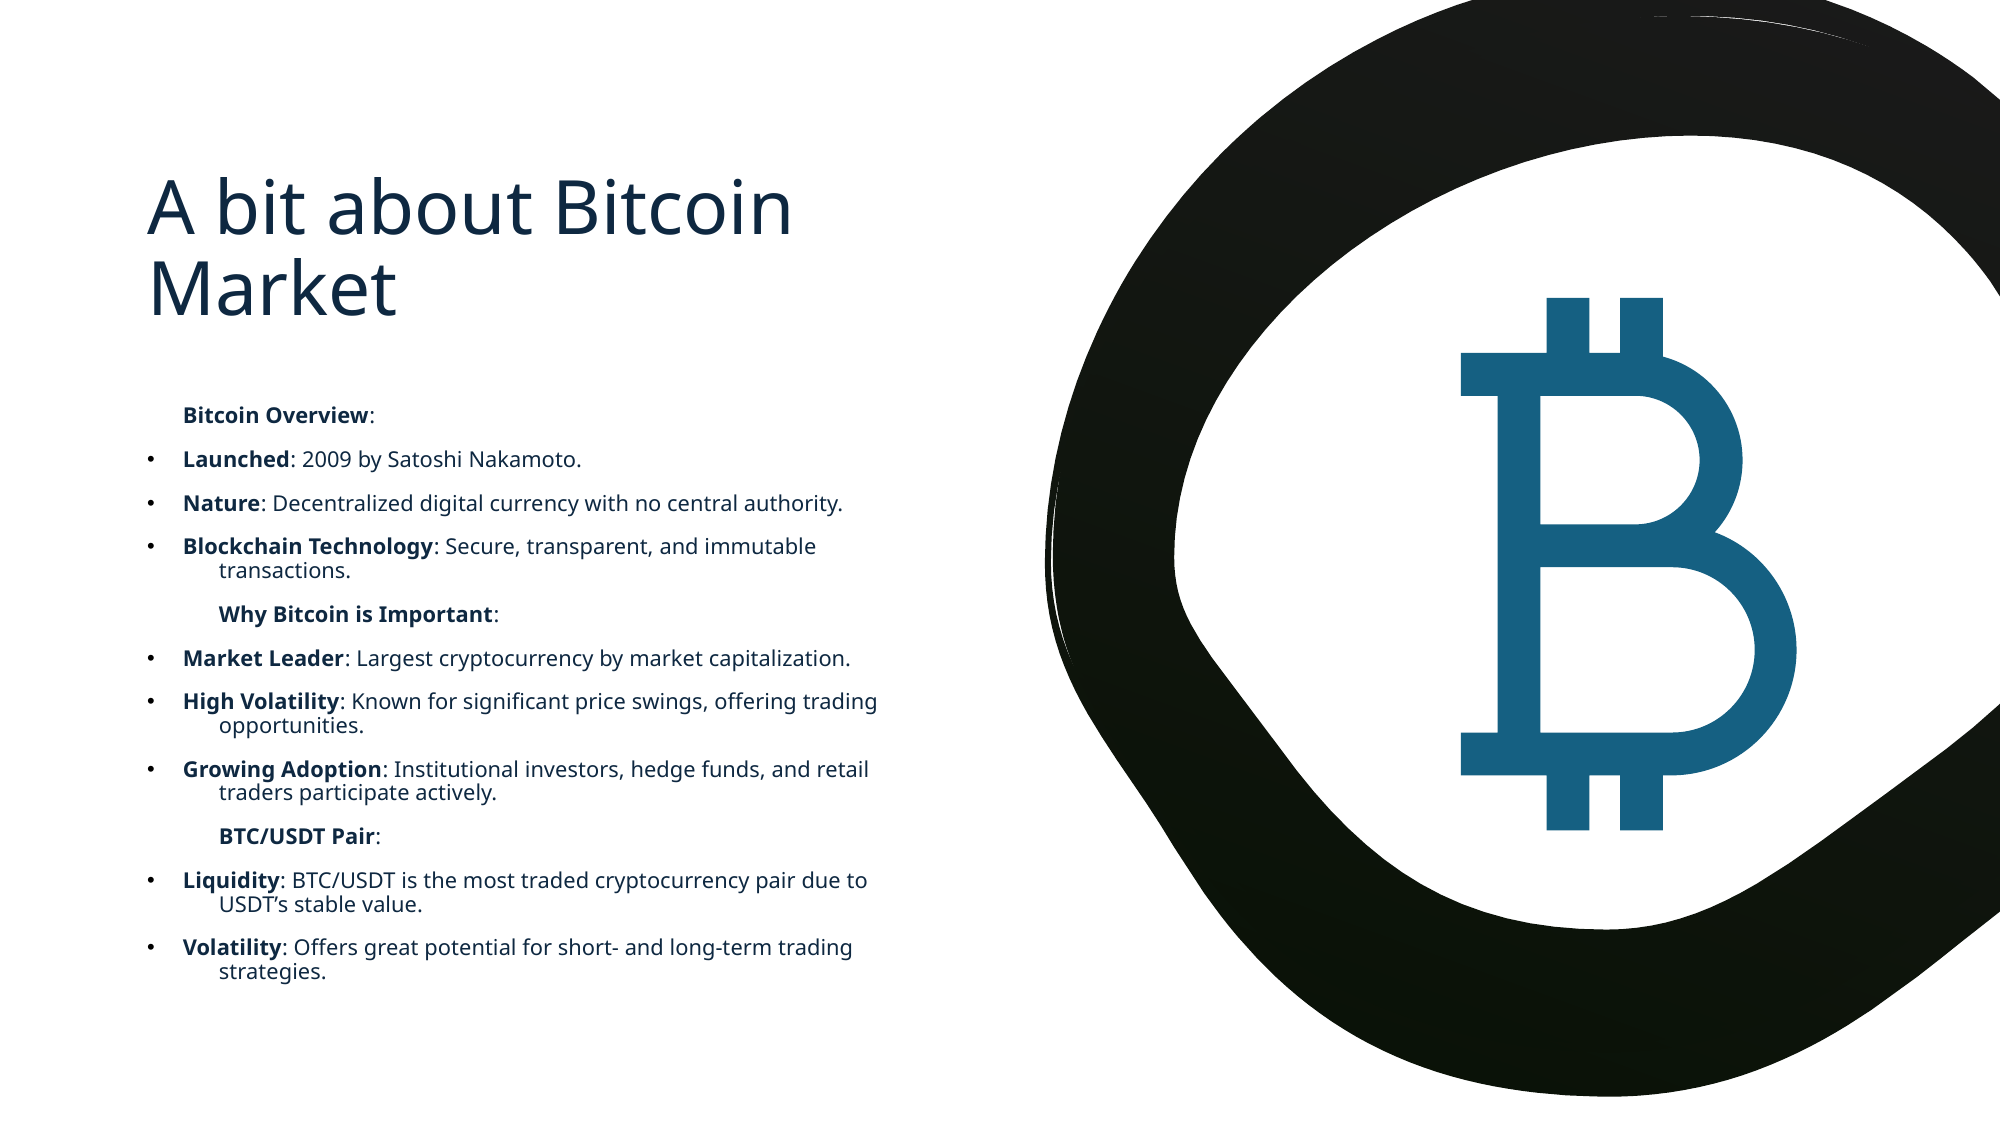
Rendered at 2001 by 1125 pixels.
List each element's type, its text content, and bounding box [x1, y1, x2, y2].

picture [1332, 267, 1927, 862]
text_box [0, 0, 2000, 1125]
list Bitcoin Overview: Launched: 2009 by Satoshi Nakamoto. Nature: Decentralized digital currency with no central authority. Blockchain Technology: Secure, transparent, and immutable transactions. Why Bitcoin is Important: Market Leader: Largest cryptocurrency by market capitalization. High Volatility: Known for significant price swings, offering trading opportunities. Growing Adoption: Institutional investors, hedge funds, and retail traders participate actively. BTC/USDT Pair: Liquidity: BTC/USDT is the most traded cryptocurrency pair due to USDT’s stable value. Volatility: Offers great potential for short- and long-term trading strategies. [131, 397, 949, 995]
title A bit about Bitcoin Market [131, 131, 949, 371]
